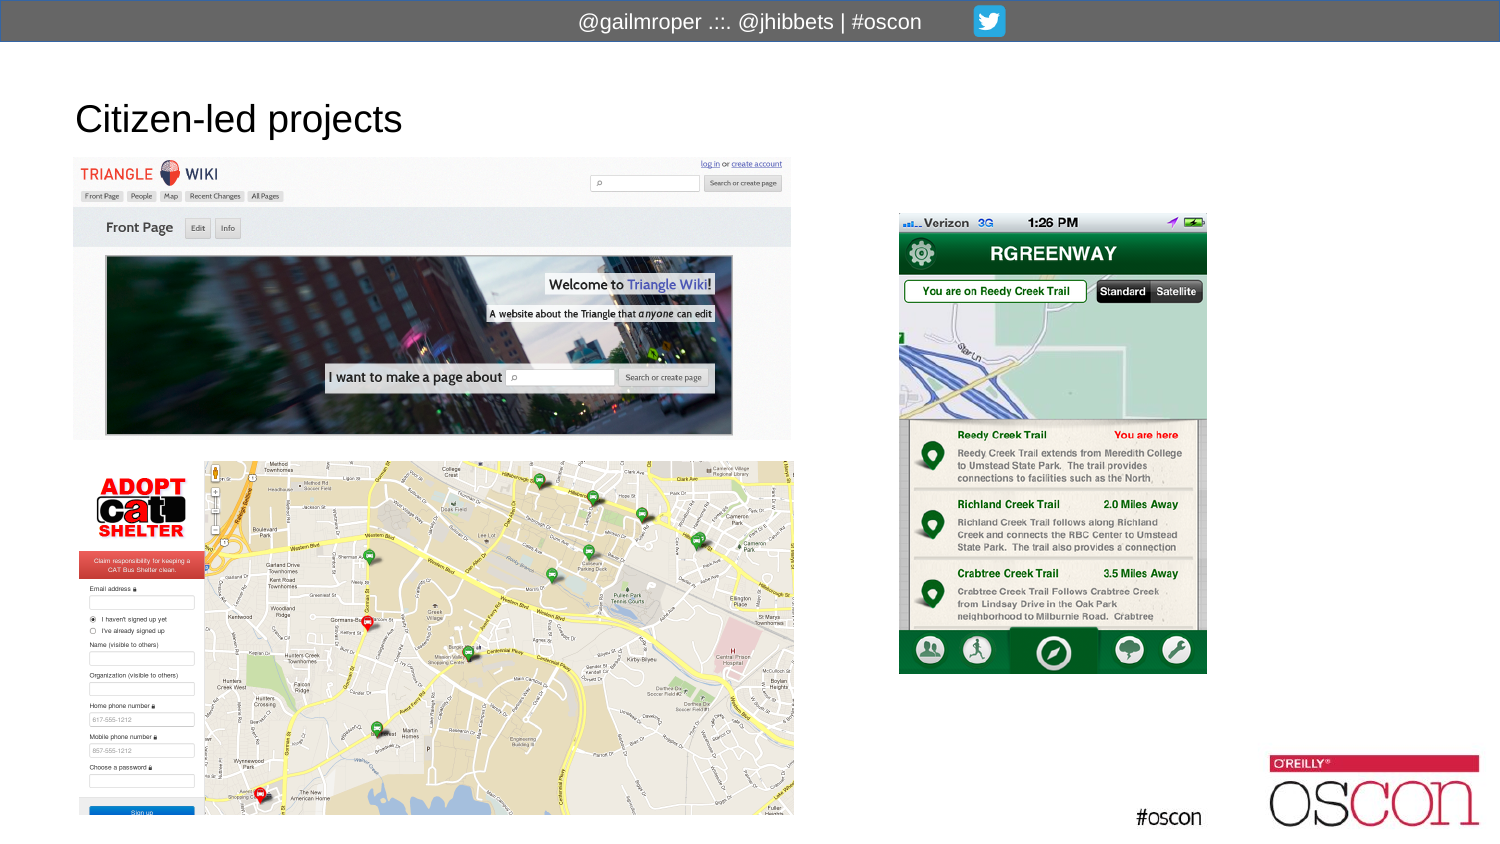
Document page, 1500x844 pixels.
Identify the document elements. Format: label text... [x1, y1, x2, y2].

title Citizen-led projects [75, 33, 1425, 175]
picture [1, 1, 1499, 41]
picture [0, 42, 1500, 844]
